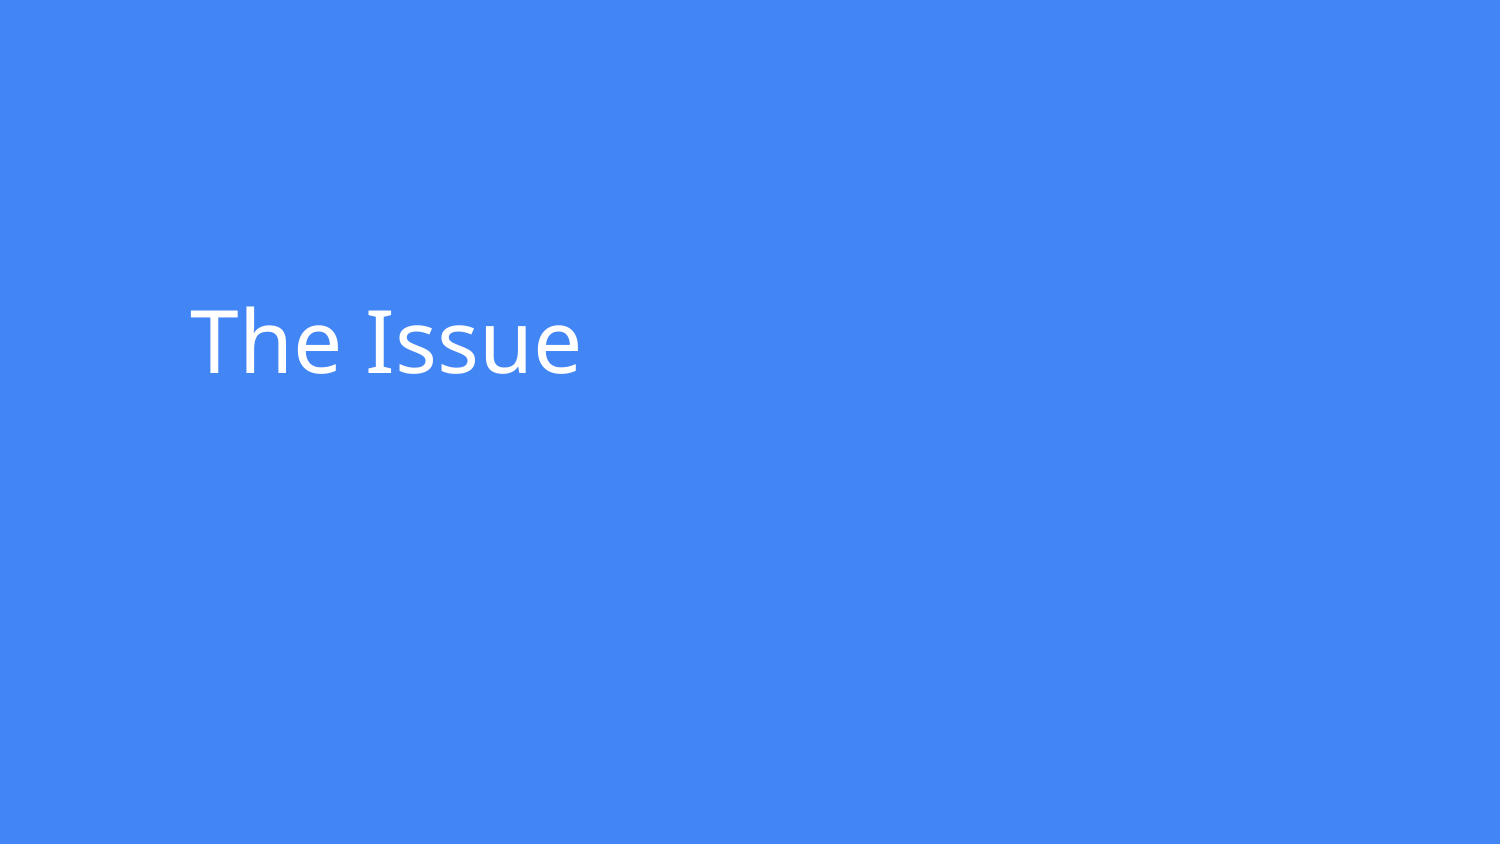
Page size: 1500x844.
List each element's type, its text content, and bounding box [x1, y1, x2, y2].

title The Issue [175, 255, 1424, 422]
